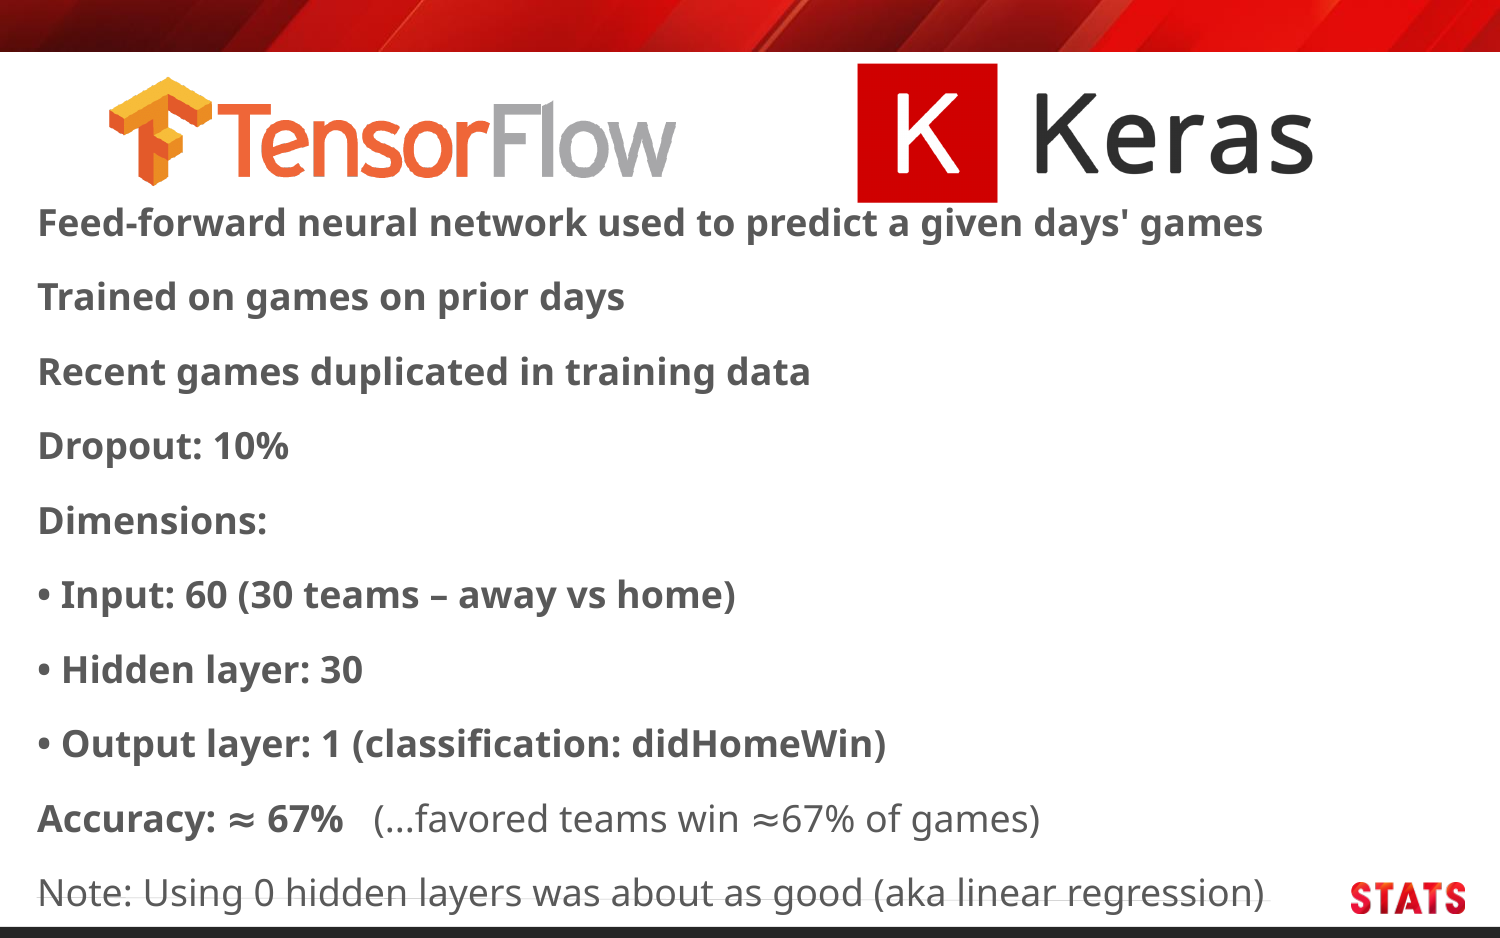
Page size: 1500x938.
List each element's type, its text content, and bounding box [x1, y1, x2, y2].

picture [855, 61, 1346, 205]
picture [109, 62, 676, 211]
picture [0, 0, 1500, 52]
list Feed-forward neural network used to predict a given days' games Trained on games on prior days Recent games duplicated in training data Dropout: 10% Dimensions: • Input: 60 (30 teams – away vs home) • Hidden layer: 30 • Output layer: 1 (classification: didHomeWin) Accuracy: ≈ 67% (...favored teams win ≈67% of games) Note: Using 0 hidden layers was about as good (aka linear regression) [22, 191, 1428, 887]
picture [1351, 882, 1465, 914]
